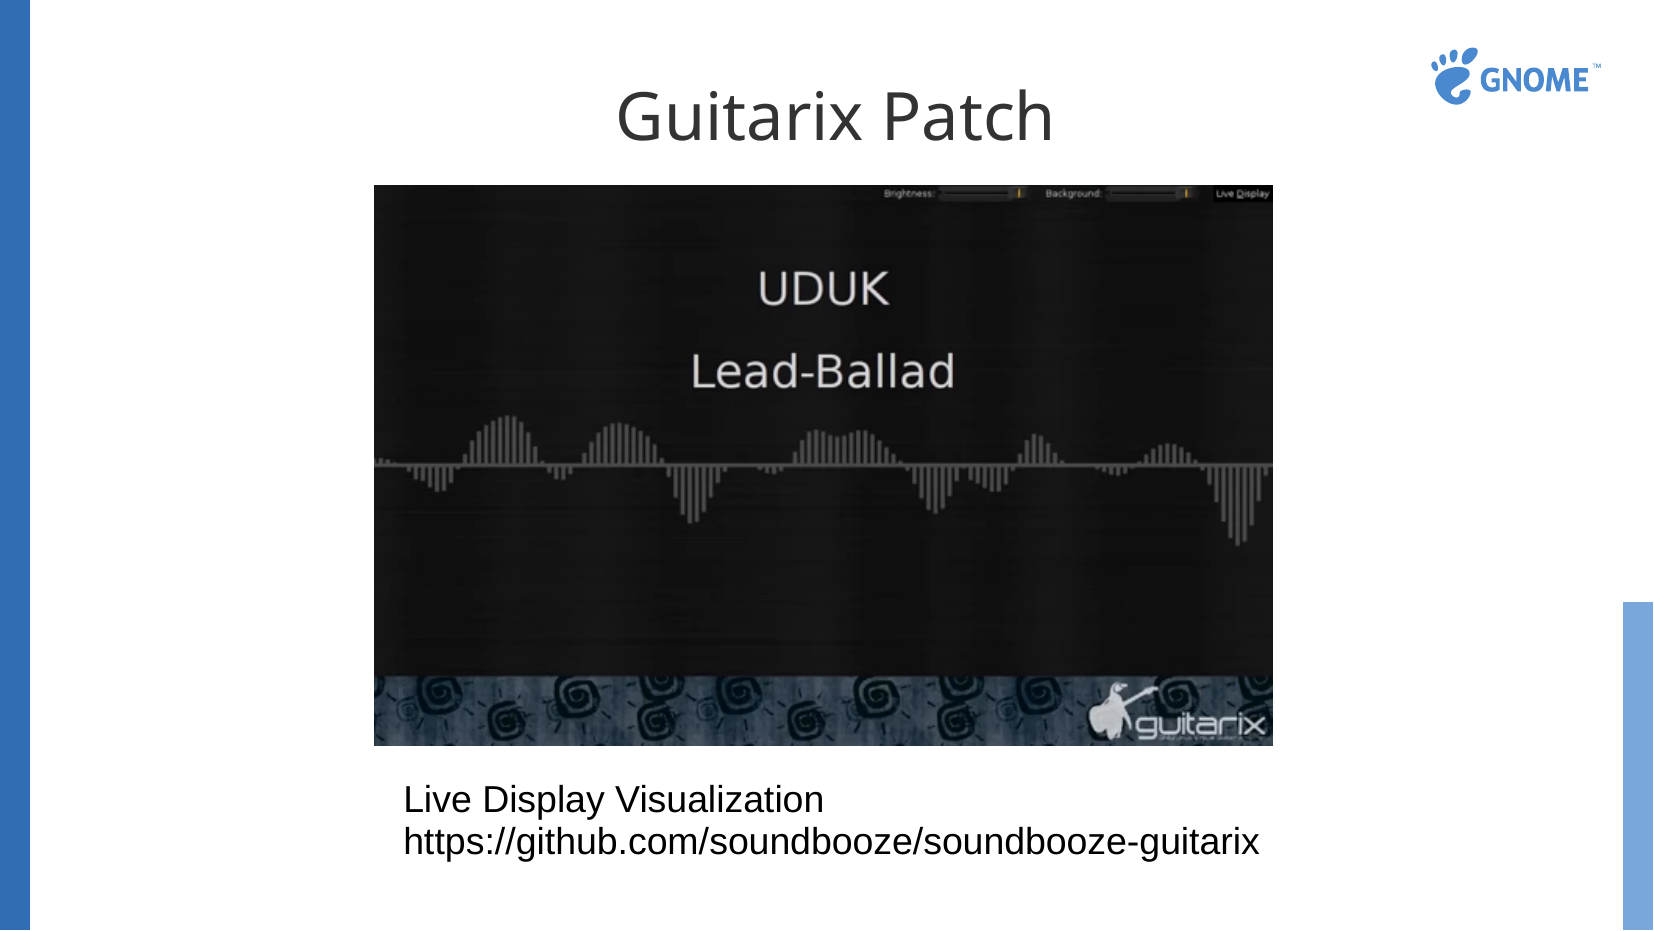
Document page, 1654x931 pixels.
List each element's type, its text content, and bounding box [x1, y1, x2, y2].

title Guitarix Patch [82, 37, 1591, 193]
text_box Live Display Visualization https://github.com/soundbooze/soundbooze-guitarix [388, 771, 1276, 871]
text_box [373, 184, 1274, 747]
